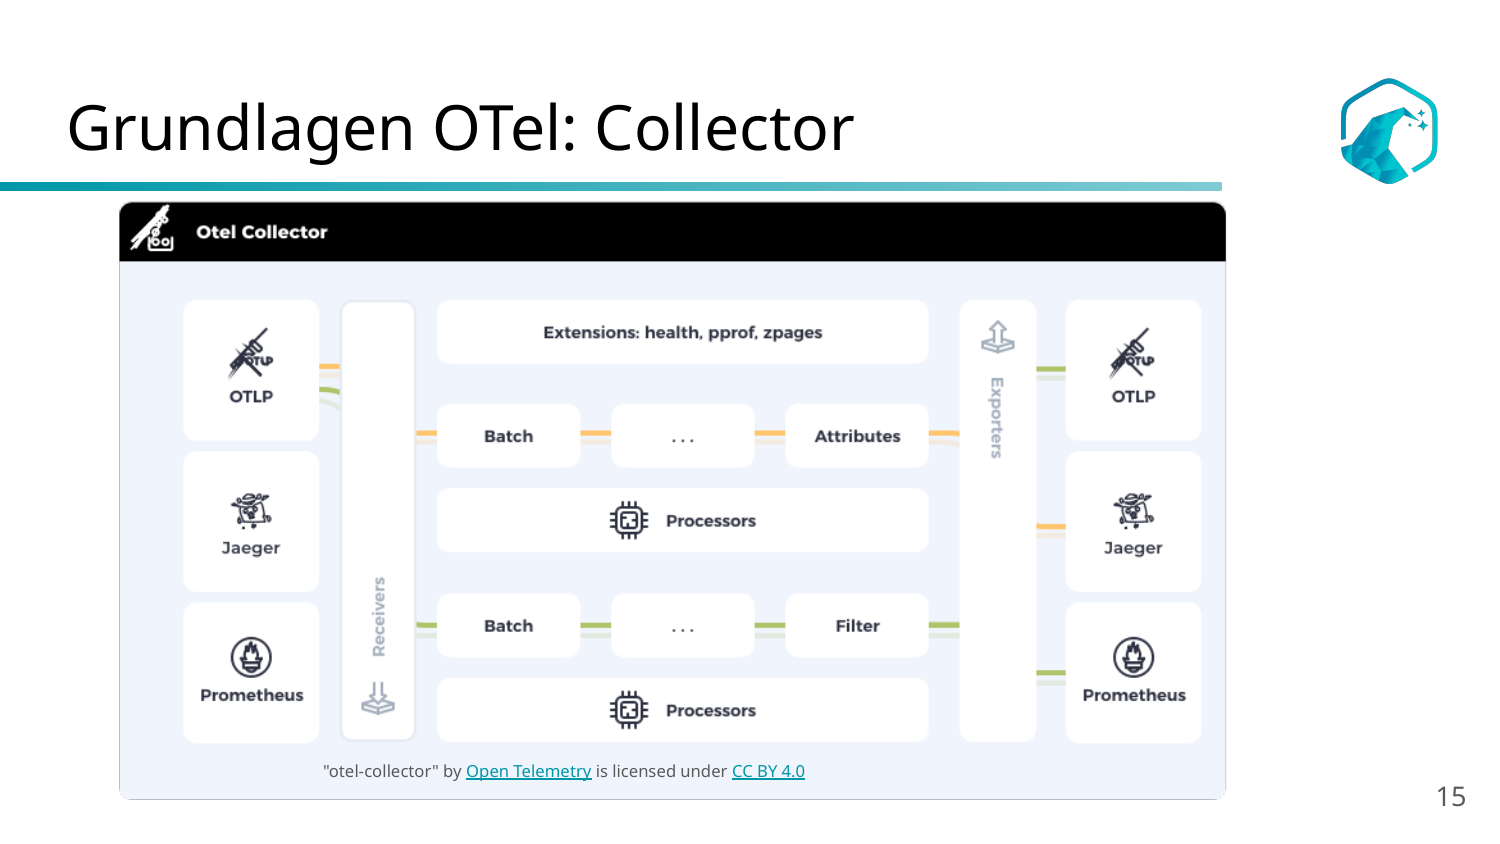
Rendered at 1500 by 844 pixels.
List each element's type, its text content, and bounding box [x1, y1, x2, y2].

text_box "otel-collector" by Open Telemetry is licensed under CC BY 4.0 [308, 745, 1192, 819]
slide_number <number> [1391, 764, 1482, 829]
picture [99, 191, 1244, 819]
picture [1330, 167, 1449, 188]
title Grundlagen OTel: Collector [51, 72, 1449, 167]
